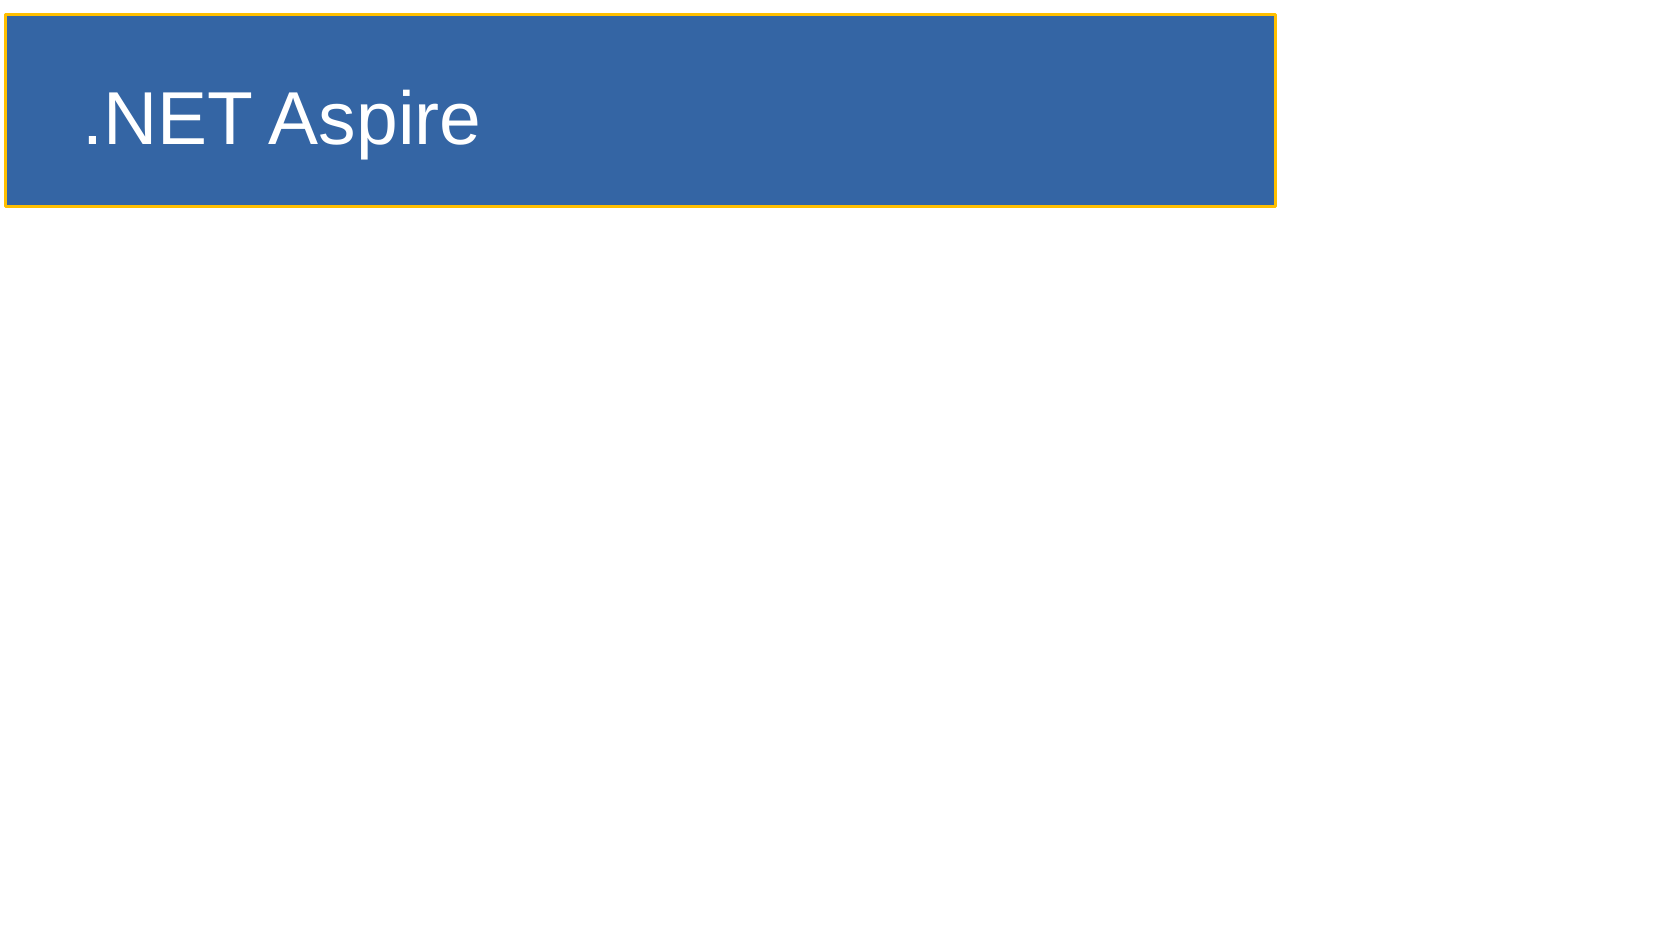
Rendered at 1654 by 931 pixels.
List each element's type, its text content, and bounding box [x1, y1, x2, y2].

title .NET Aspire [82, 44, 1235, 192]
